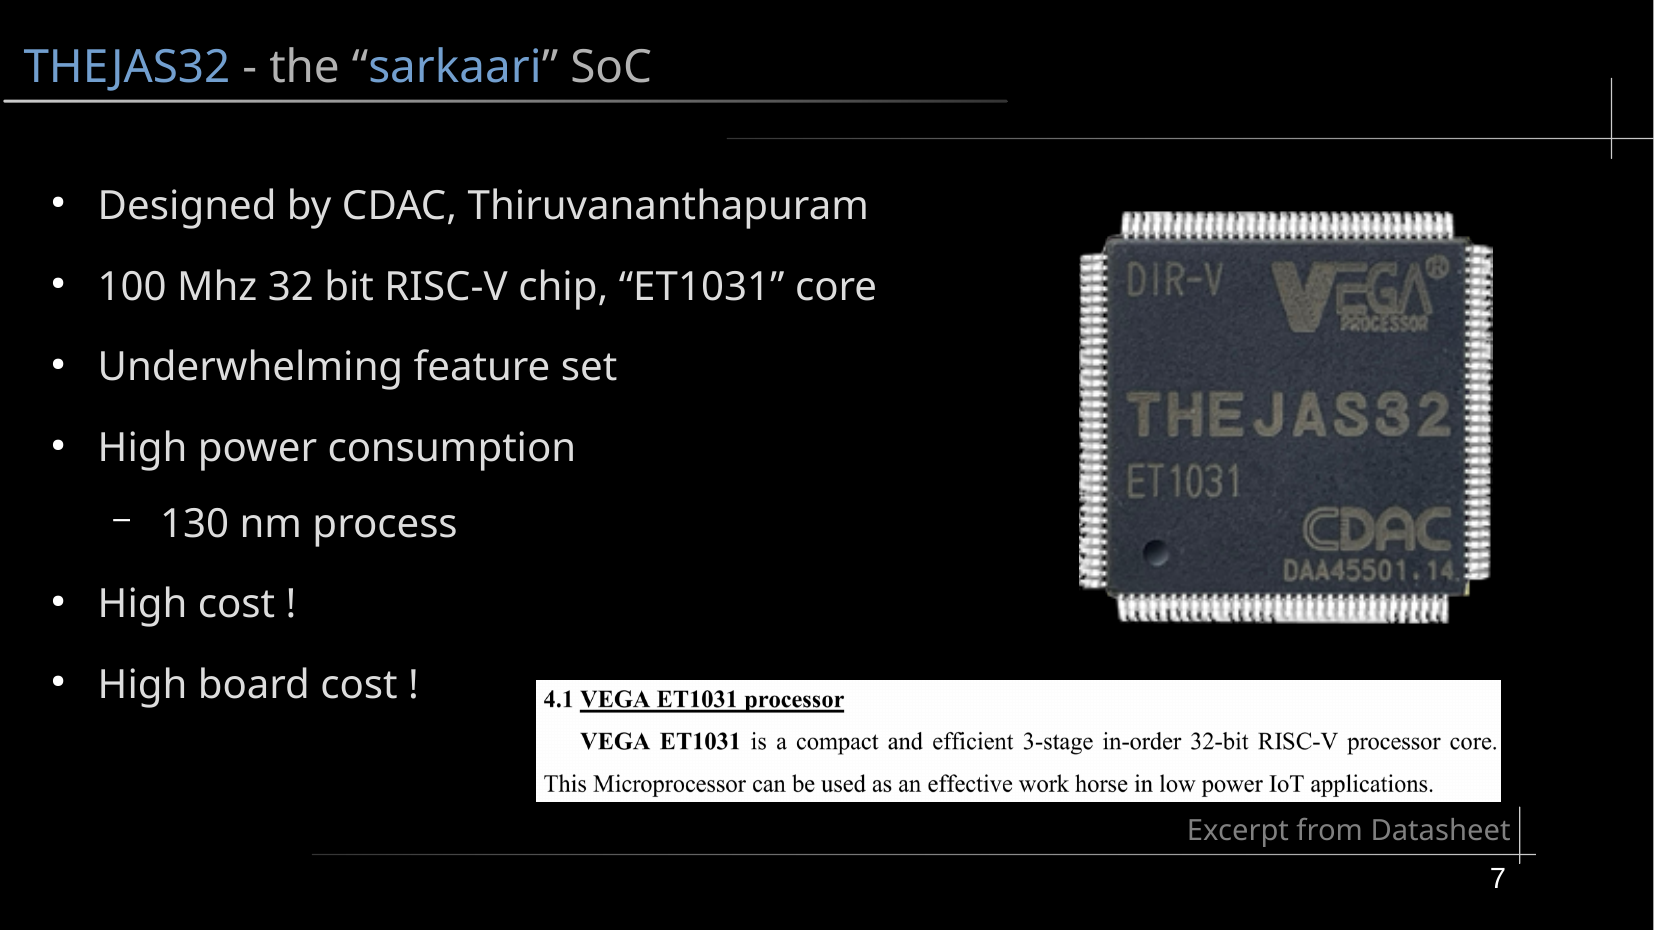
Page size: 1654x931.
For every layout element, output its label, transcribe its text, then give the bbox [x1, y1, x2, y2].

list Designed by CDAC, Thiruvananthapuram 100 Mhz 32 bit RISC-V chip, “ET1031” core Underwhelming feature set High power consumption 130 nm process High cost ! High board cost ! [35, 176, 1524, 713]
title THEJAS32 - the “sarkaari” SoC [23, 11, 1589, 119]
picture [1079, 210, 1493, 626]
text_box Excerpt from Datasheet [1172, 801, 1515, 852]
picture [536, 680, 1501, 802]
